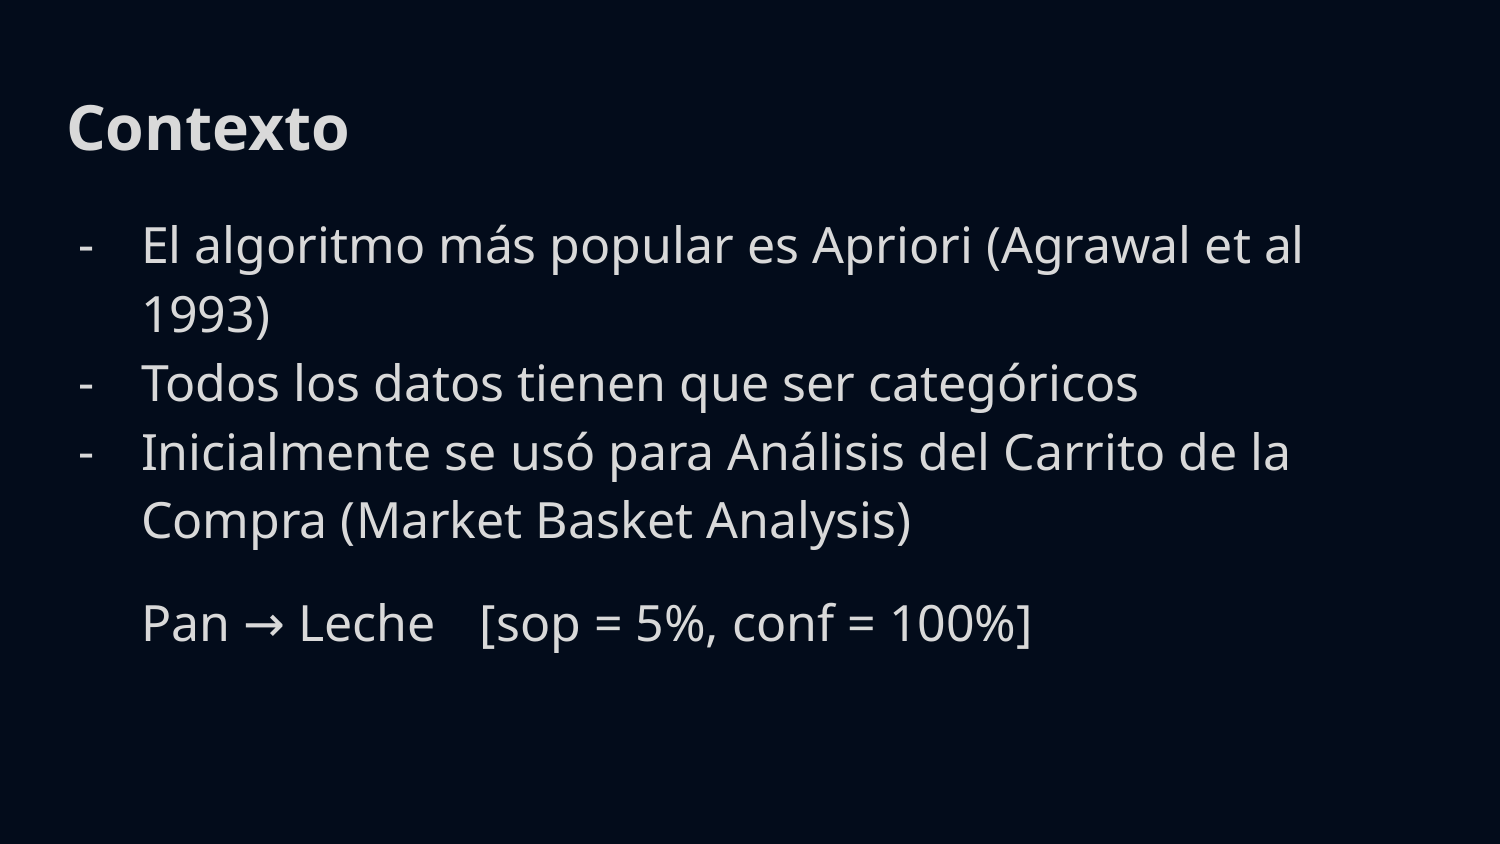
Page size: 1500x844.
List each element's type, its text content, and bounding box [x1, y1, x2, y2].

list El algoritmo más popular es Apriori (Agrawal et al 1993) Todos los datos tienen que ser categóricos Inicialmente se usó para Análisis del Carrito de la Compra (Market Basket Analysis) Pan → Leche [sop = 5%, conf = 100%] [51, 189, 1449, 750]
title Contexto [51, 72, 1449, 167]
